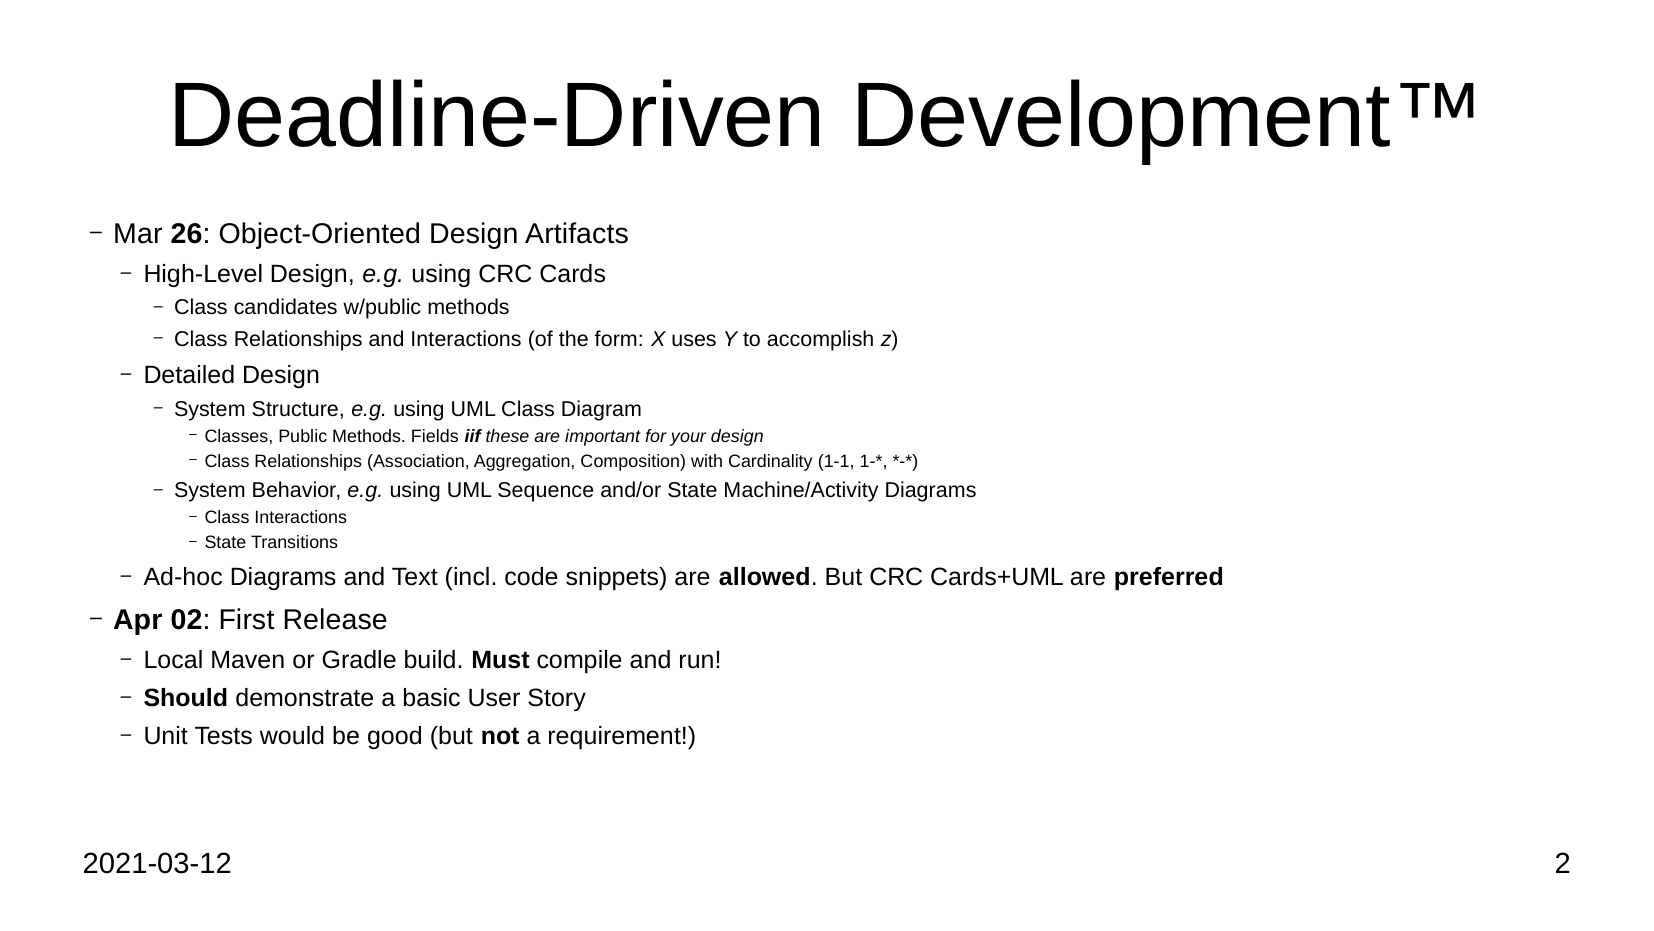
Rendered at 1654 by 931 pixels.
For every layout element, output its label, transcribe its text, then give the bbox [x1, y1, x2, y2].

title Deadline-Driven Development™ [82, 37, 1571, 193]
list Mar 26: Object-Oriented Design Artifacts High-Level Design, e.g. using CRC Cards Class candidates w/public methods Class Relationships and Interactions (of the form: X uses Y to accomplish z) Detailed Design System Structure, e.g. using UML Class Diagram Classes, Public Methods. Fields iif these are important for your design Class Relationships (Association, Aggregation, Composition) with Cardinality (1-1, 1-*, *-*) System Behavior, e.g. using UML Sequence and/or State Machine/Activity Diagrams Class Interactions State Transitions Ad-hoc Diagrams and Text (incl. code snippets) are allowed. But CRC Cards+UML are preferred Apr 02: First Release Local Maven or Gradle build. Must compile and run! Should demonstrate a basic User Story Unit Tests would be good (but not a requirement!) [82, 217, 1571, 758]
